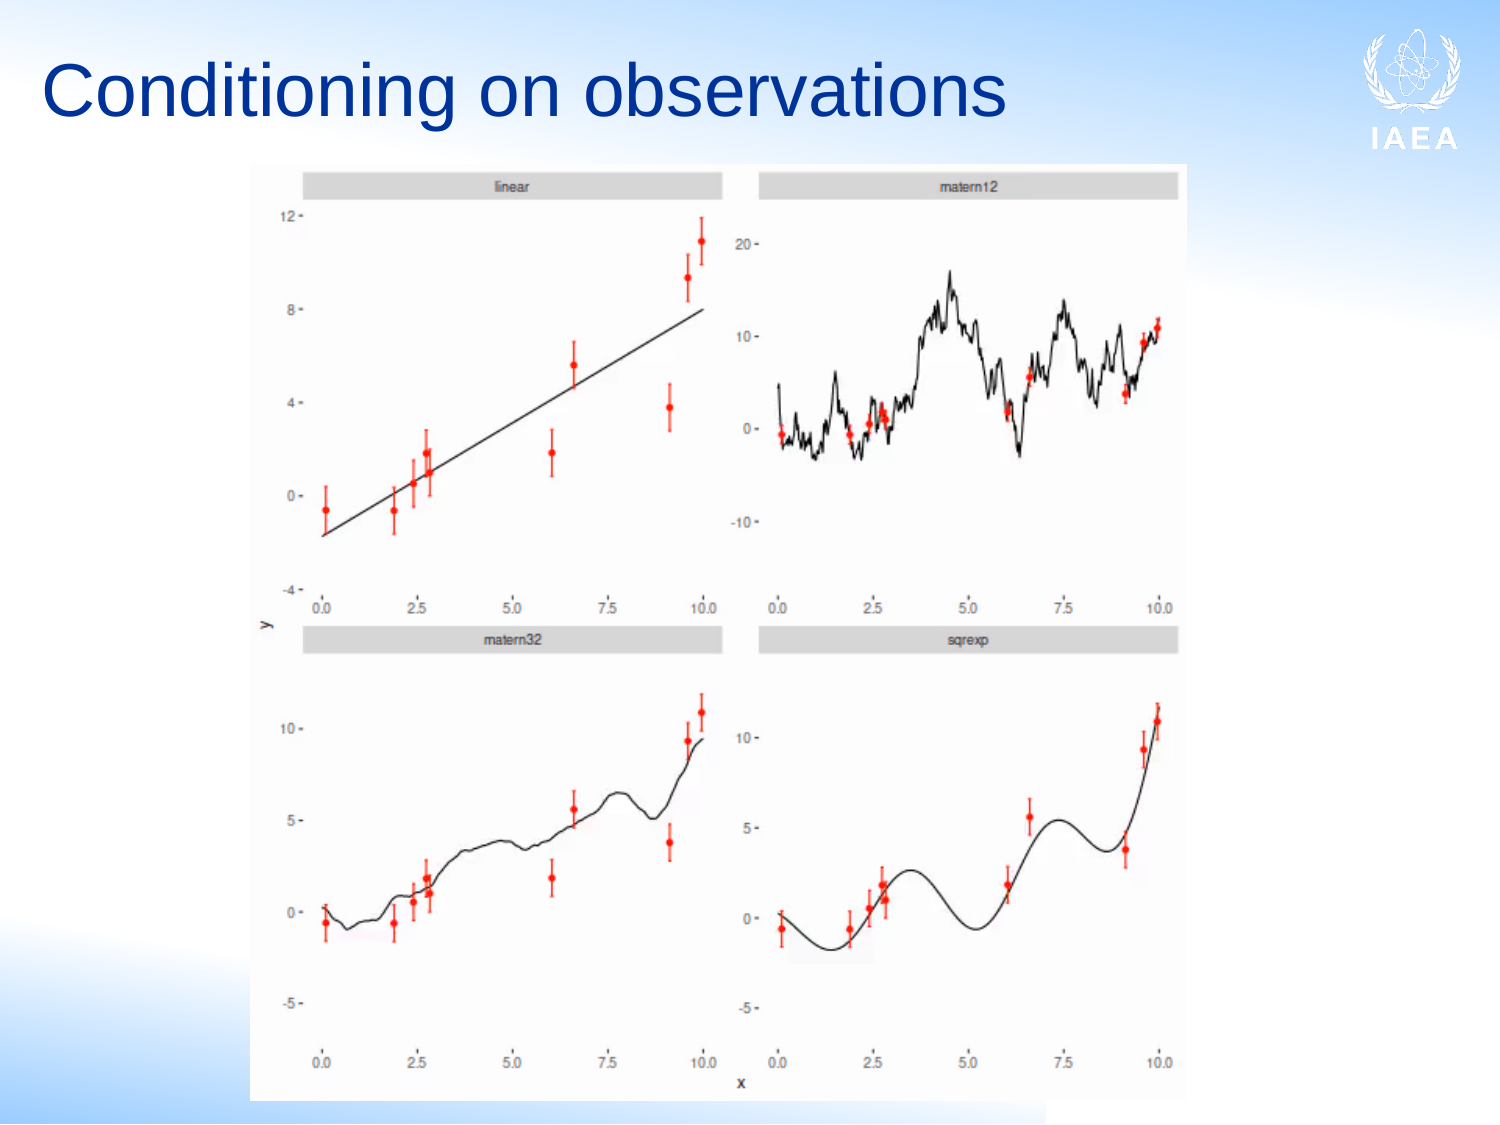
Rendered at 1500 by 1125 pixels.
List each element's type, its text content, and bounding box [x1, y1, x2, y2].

text_box [249, 163, 1187, 1102]
title Conditioning on observations [41, 5, 1239, 174]
picture [1363, 29, 1461, 149]
